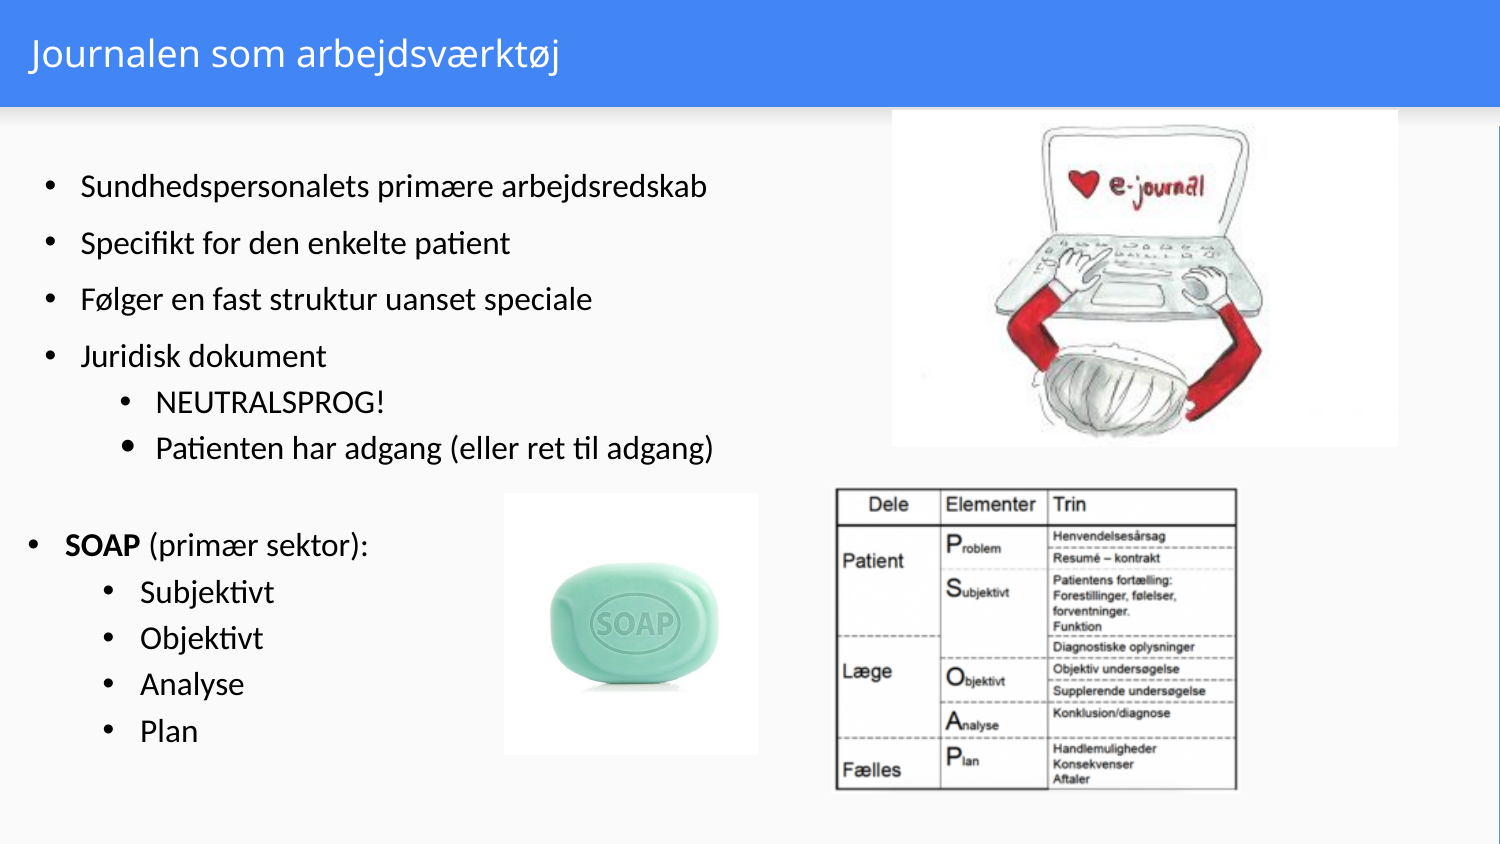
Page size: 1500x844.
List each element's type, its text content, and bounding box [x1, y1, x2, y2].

picture [892, 110, 1398, 447]
picture [831, 486, 1241, 794]
picture [504, 493, 758, 755]
text_box Sundhedspersonalets primære arbejdsredskab Specifikt for den enkelte patient Følger en fast struktur uanset speciale Juridisk dokument NEUTRALSPROG! Patienten har adgang (eller ret til adgang) [28, 161, 1041, 560]
text_box SOAP (primær sektor): Subjektivt Objektivt Analyse Plan [12, 513, 505, 765]
title Journalen som arbejdsværktøj [16, 2, 1464, 102]
